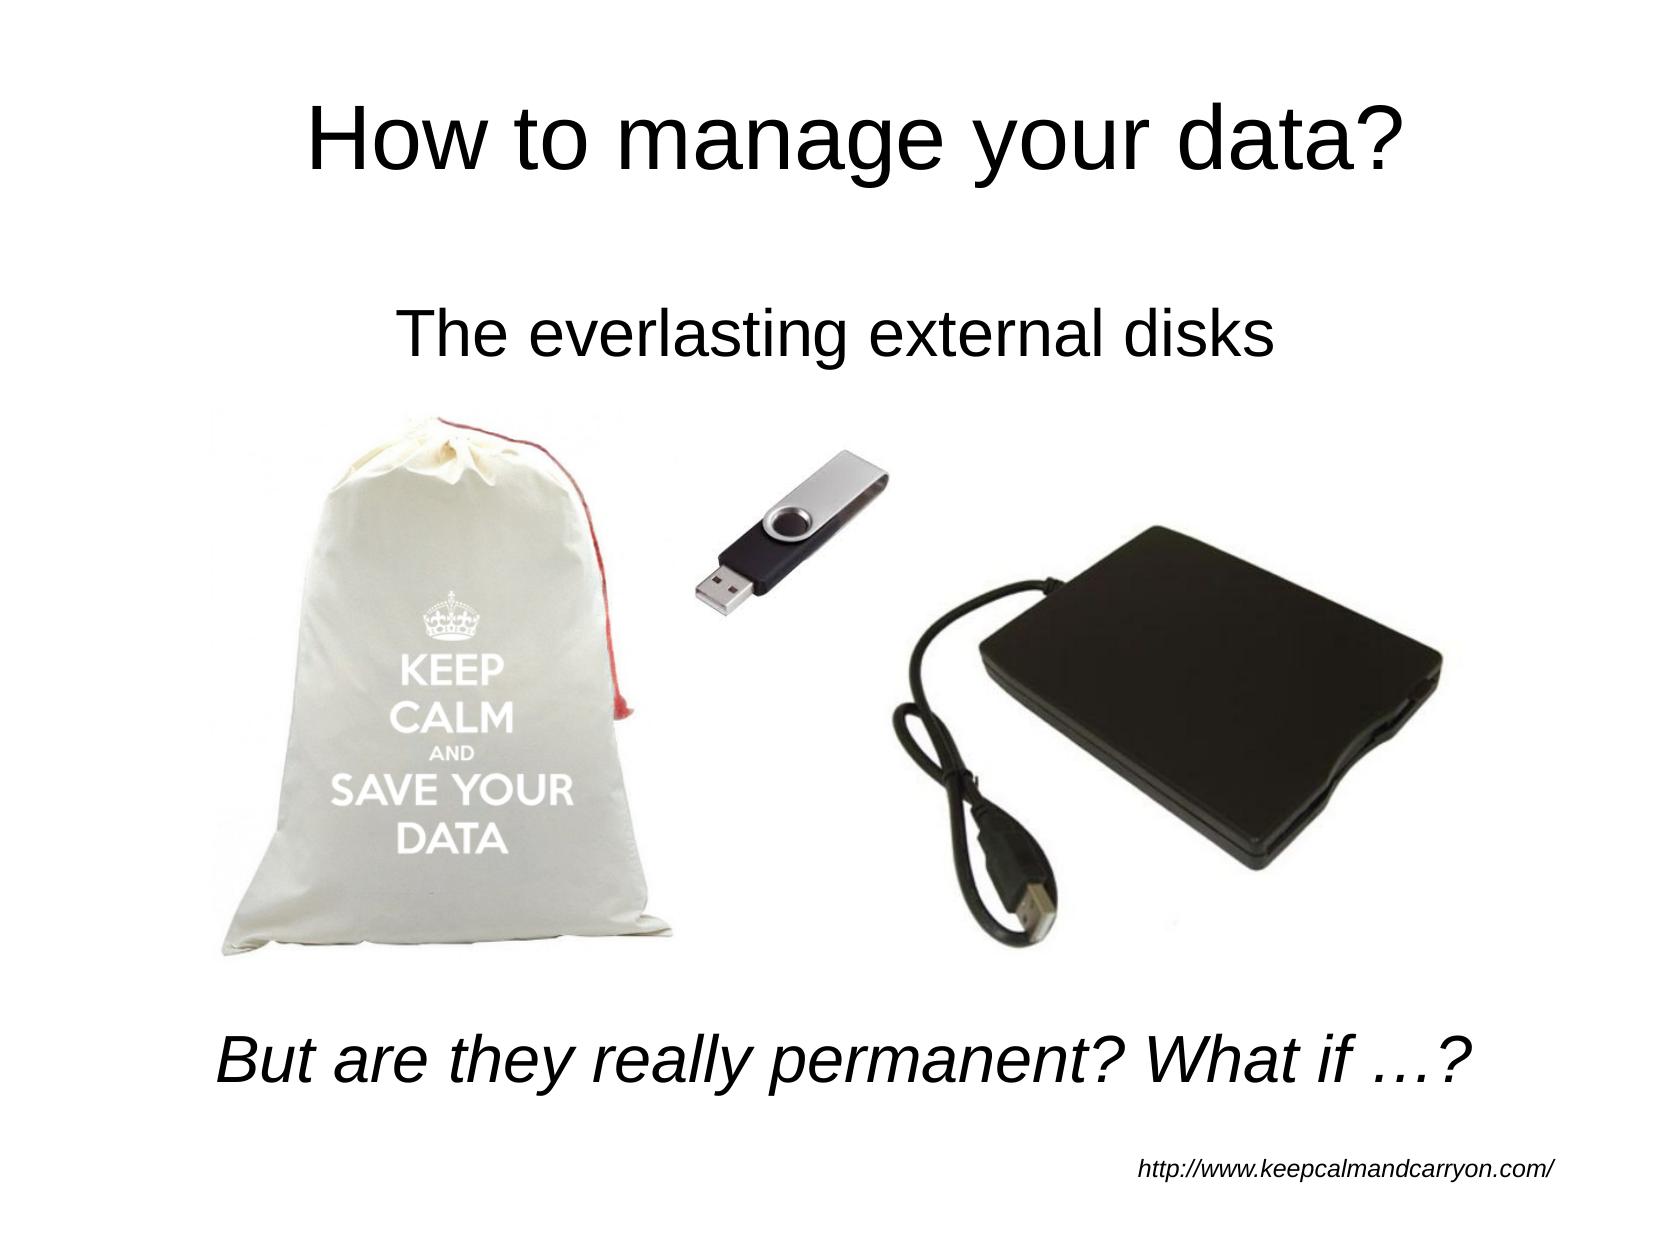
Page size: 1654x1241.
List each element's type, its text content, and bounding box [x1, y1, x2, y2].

title How to manage your data? [229, 60, 1483, 216]
title But are they really permanent? What if …? [176, 985, 1513, 1135]
picture [168, 408, 1478, 964]
title The everlasting external disks [315, 258, 1357, 408]
text_box http://www.keepcalmandcarryon.com/ [1121, 1152, 1572, 1186]
